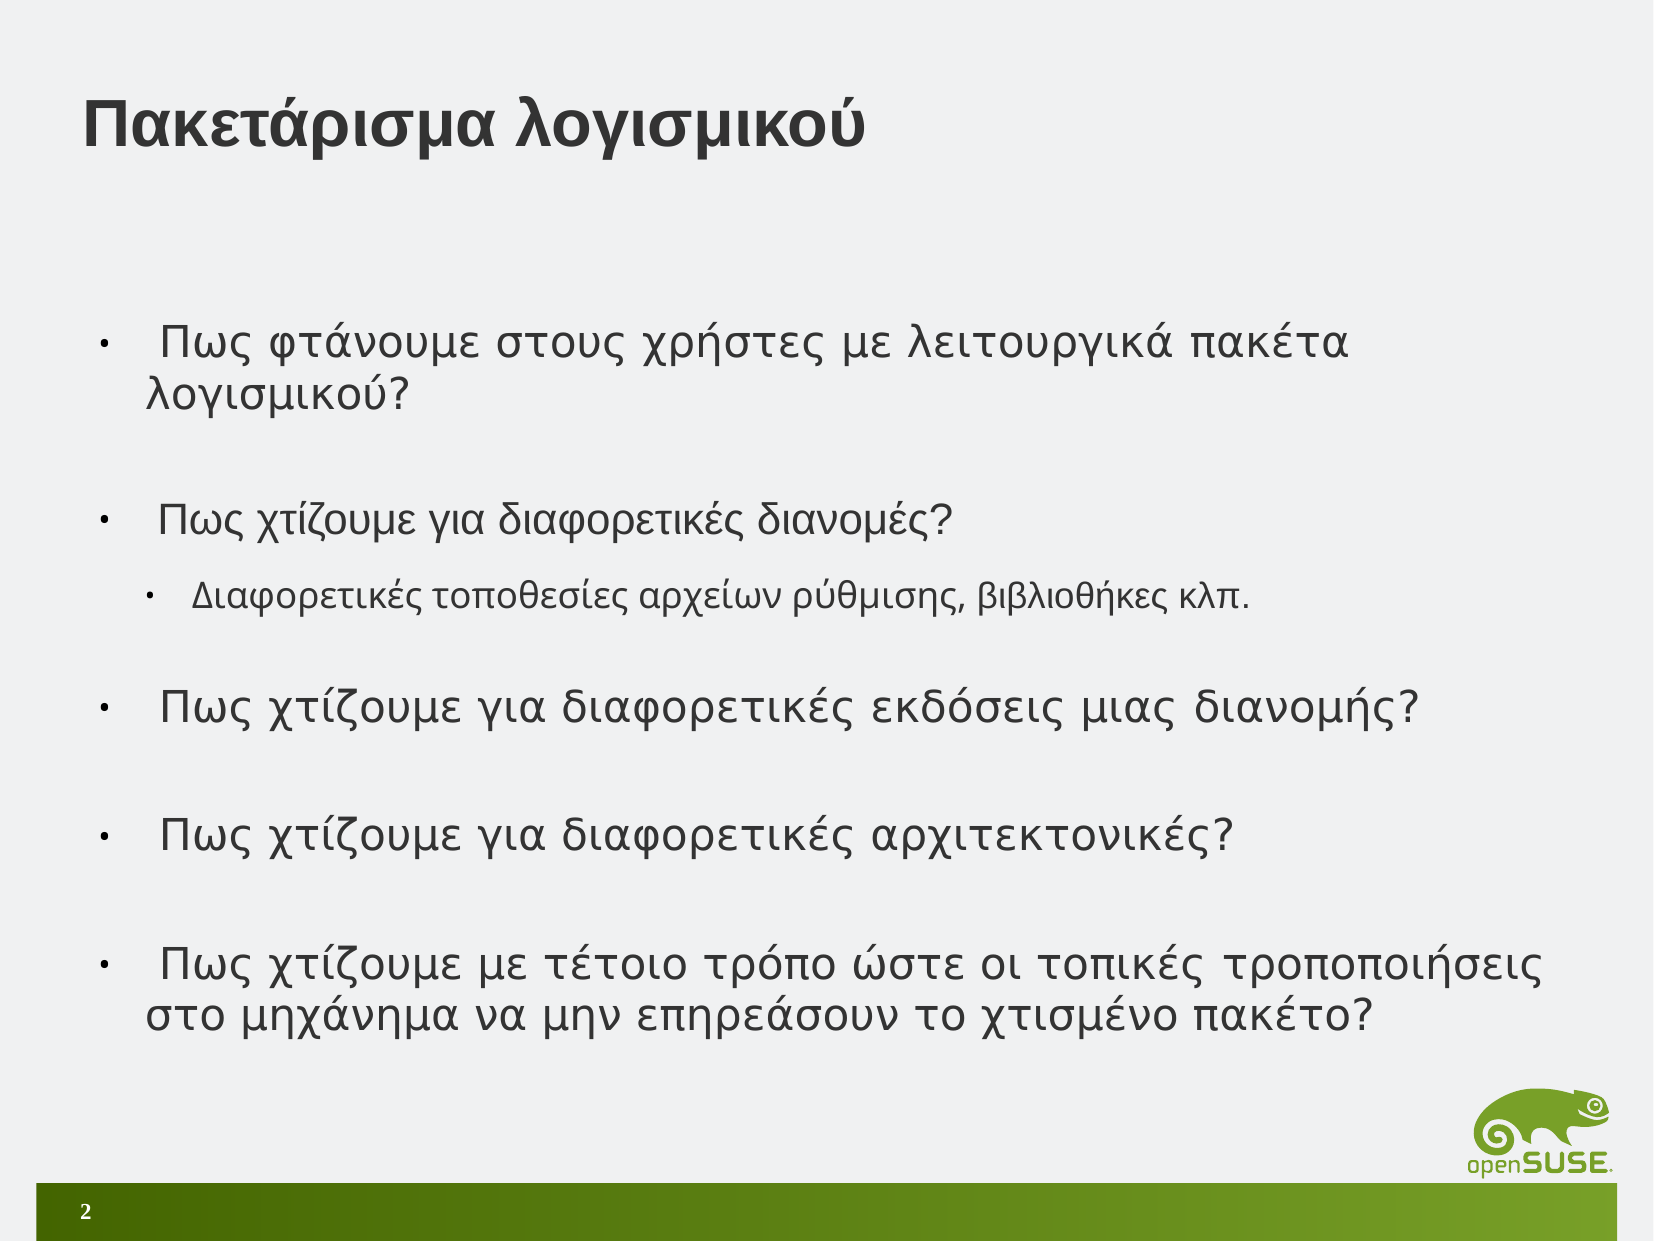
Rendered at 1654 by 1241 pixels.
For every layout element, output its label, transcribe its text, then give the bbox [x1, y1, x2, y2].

list Πως φτάνουμε στους χρήστες με λειτουργικά πακέτα λογισμικού? Πως χτίζουμε για διαφορετικές διανομές? Διαφορετικές τοποθεσίες αρχείων ρύθμισης, βιβλιοθήκες κλπ. Πως χτίζουμε για διαφορετικές εκδόσεις μιας διανομής? Πως χτίζουμε για διαφορετικές αρχιτεκτονικές? Πως χτίζουμε με τέτοιο τρόπο ώστε οι τοπικές τροποποιήσεις στο μηχάνημα να μην επηρεάσουν το χτισμένο πακέτο? [82, 231, 1571, 1050]
title Πακετάρισμα λογισμικού [82, 49, 1571, 198]
picture [0, 0, 1654, 1241]
